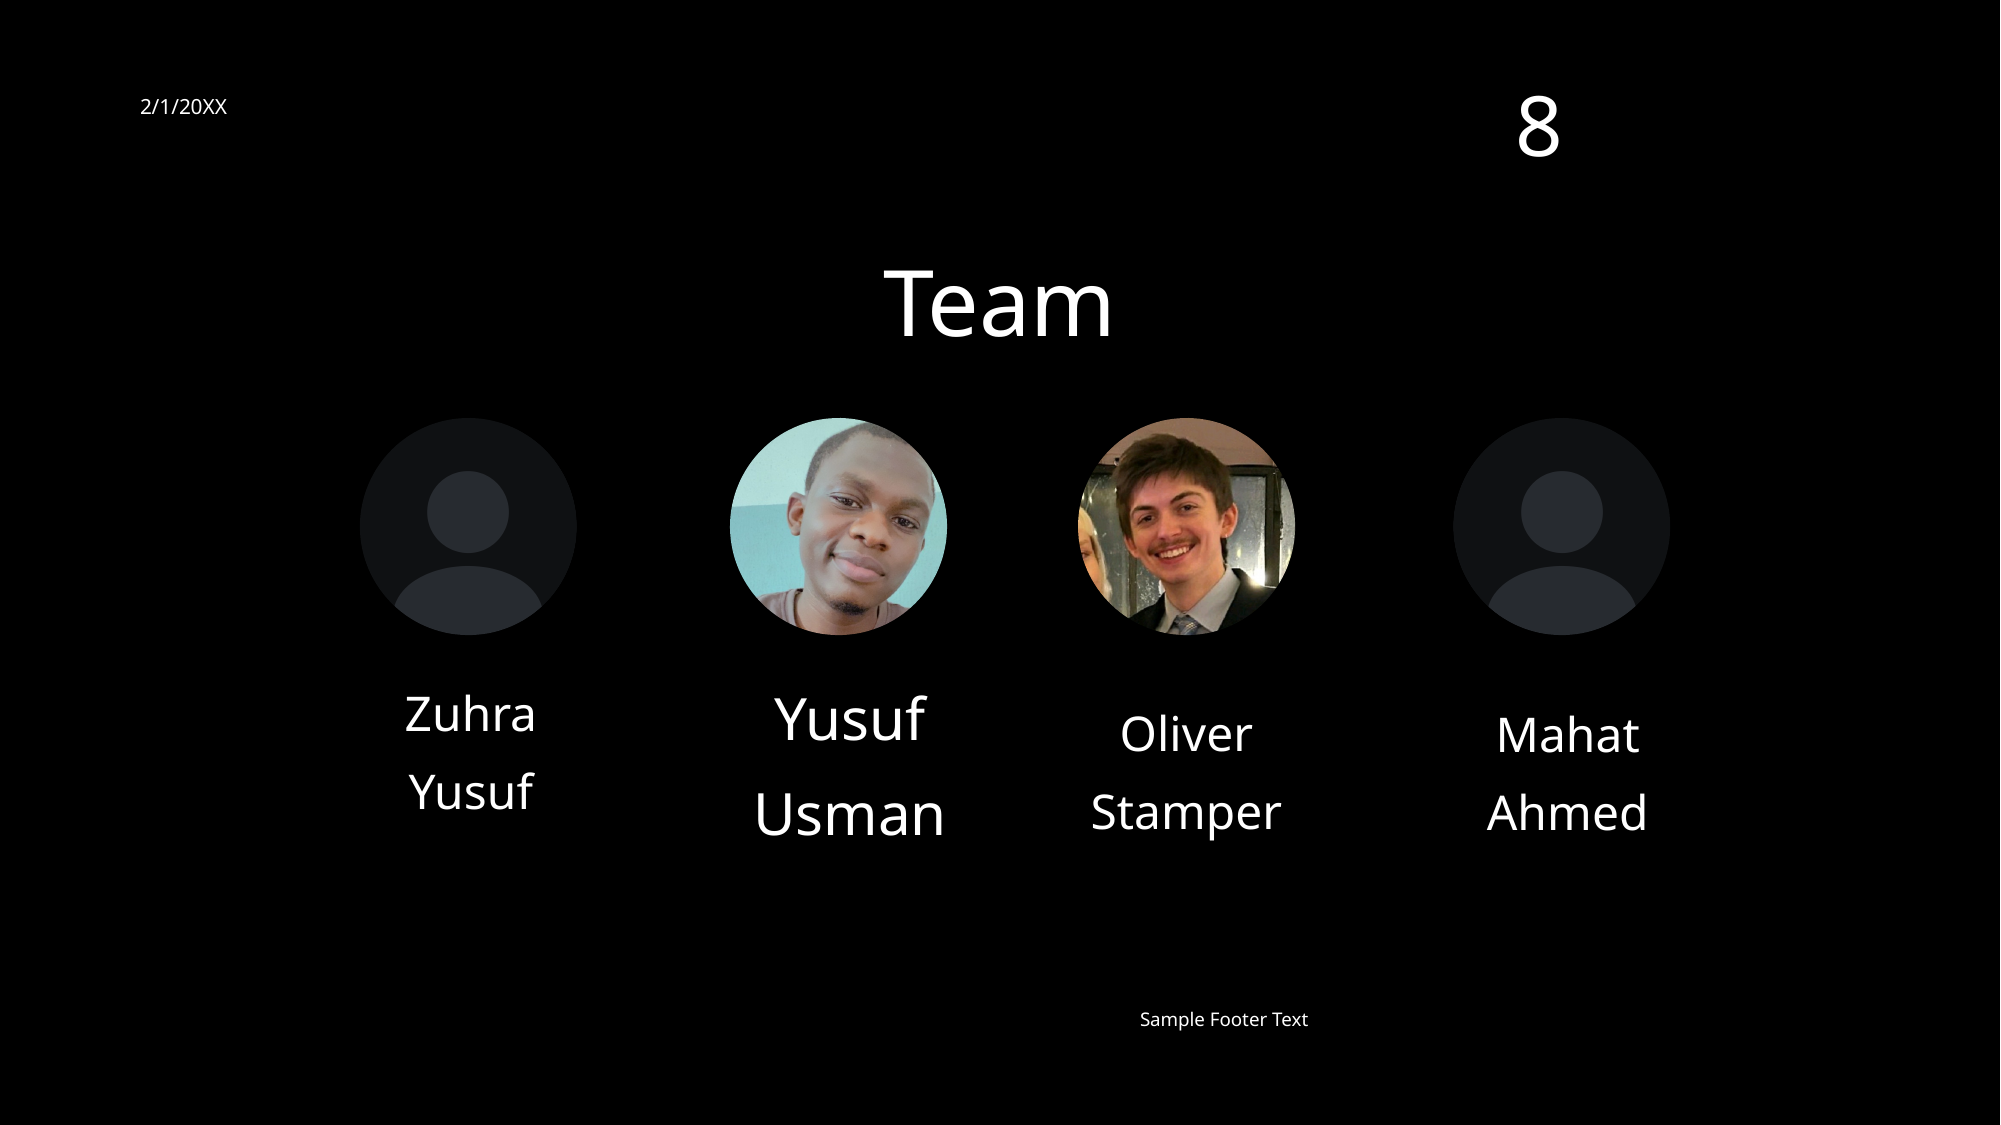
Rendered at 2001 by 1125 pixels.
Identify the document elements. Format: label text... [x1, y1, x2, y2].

text_box Mahat Ahmed [1470, 704, 1665, 927]
text_box Zuhra Yusuf [347, 683, 594, 906]
text_box 5 [1500, 65, 1876, 191]
text_box [1453, 417, 1671, 636]
text_box 2/1/20XX [125, 65, 626, 126]
text_box Oliver Stamper [1063, 703, 1310, 925]
text_box [1078, 417, 1296, 636]
text_box Yusuf Usman [737, 682, 963, 904]
title Team [125, 249, 1876, 376]
text_box [359, 417, 577, 636]
text_box Sample Footer Text [1125, 999, 1876, 1060]
text_box [729, 417, 948, 636]
